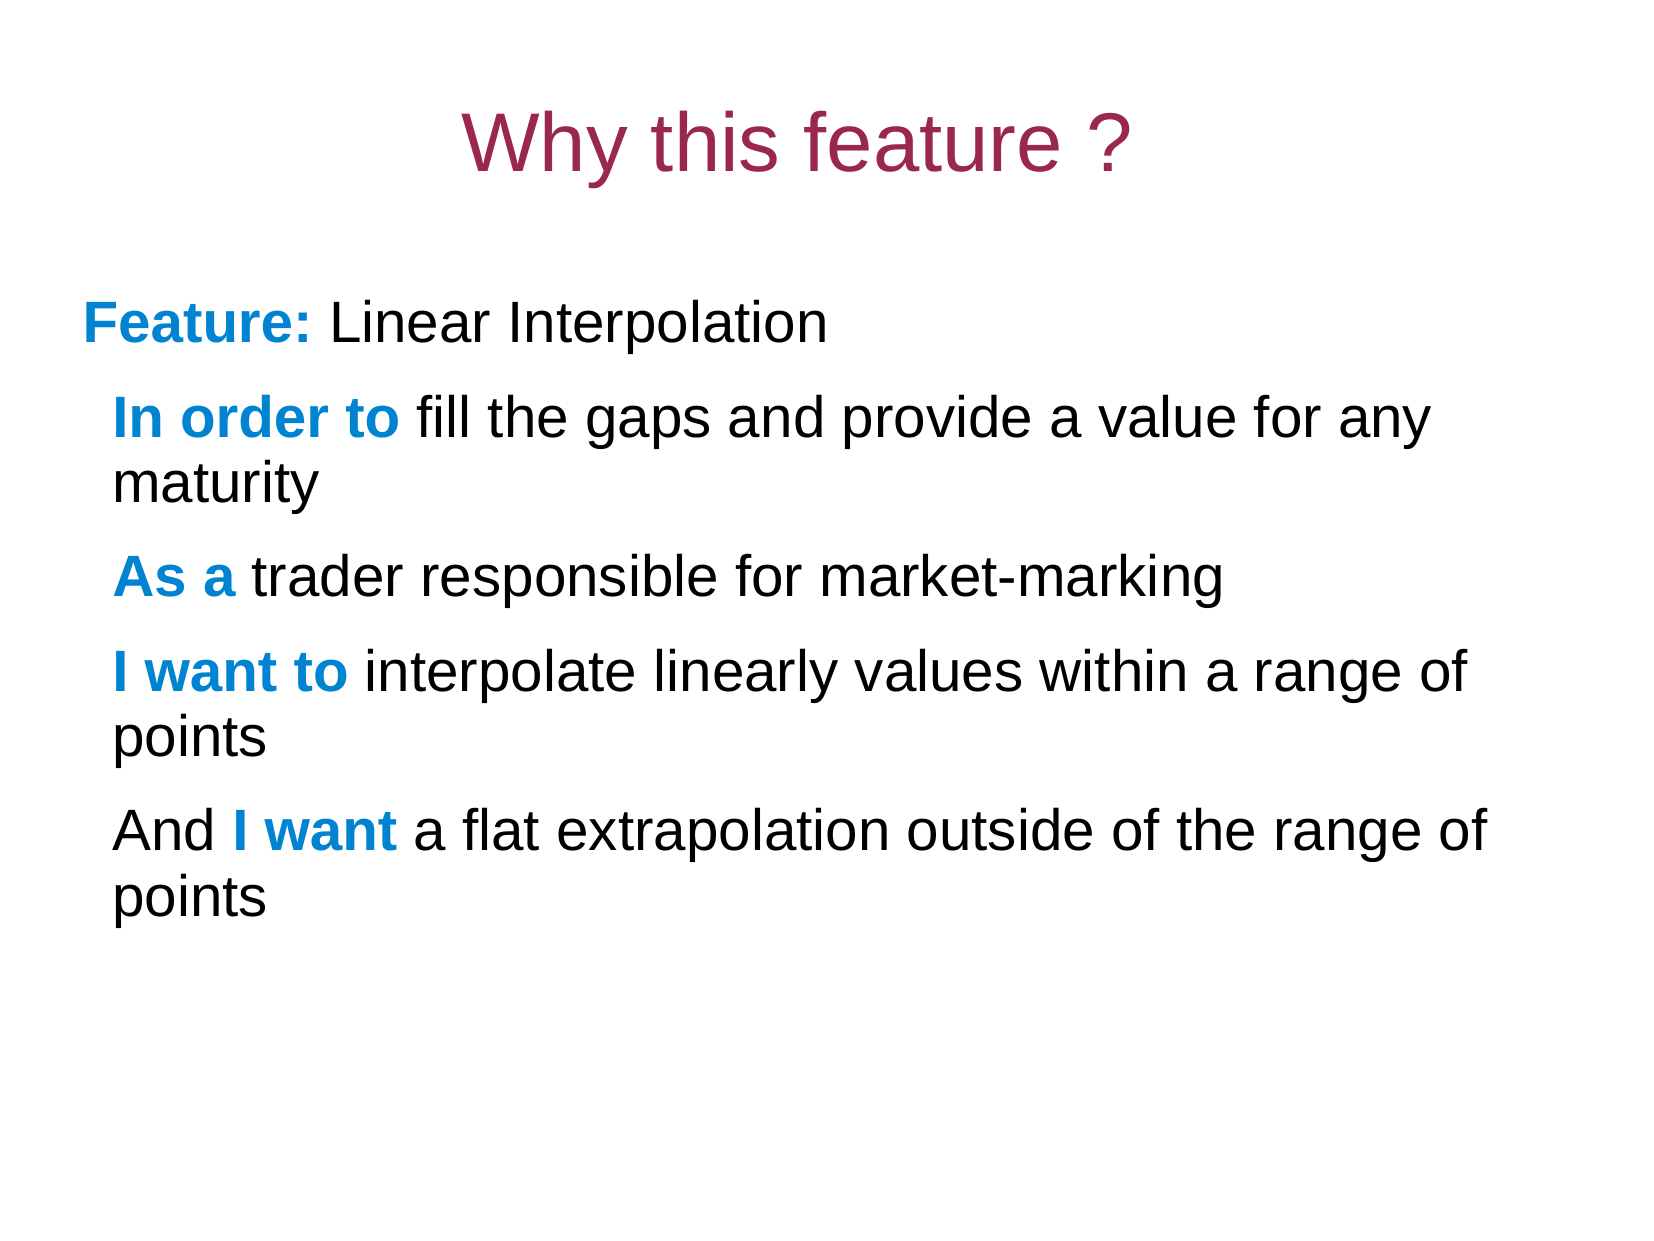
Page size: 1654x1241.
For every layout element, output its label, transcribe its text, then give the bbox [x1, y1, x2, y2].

text_box Why this feature ? [118, 88, 1477, 197]
list Feature: Linear Interpolation In order to fill the gaps and provide a value for any maturity As a trader responsible for market-marking I want to interpolate linearly values within a range of points And I want a flat extrapolation outside of the range of points [82, 290, 1571, 1109]
